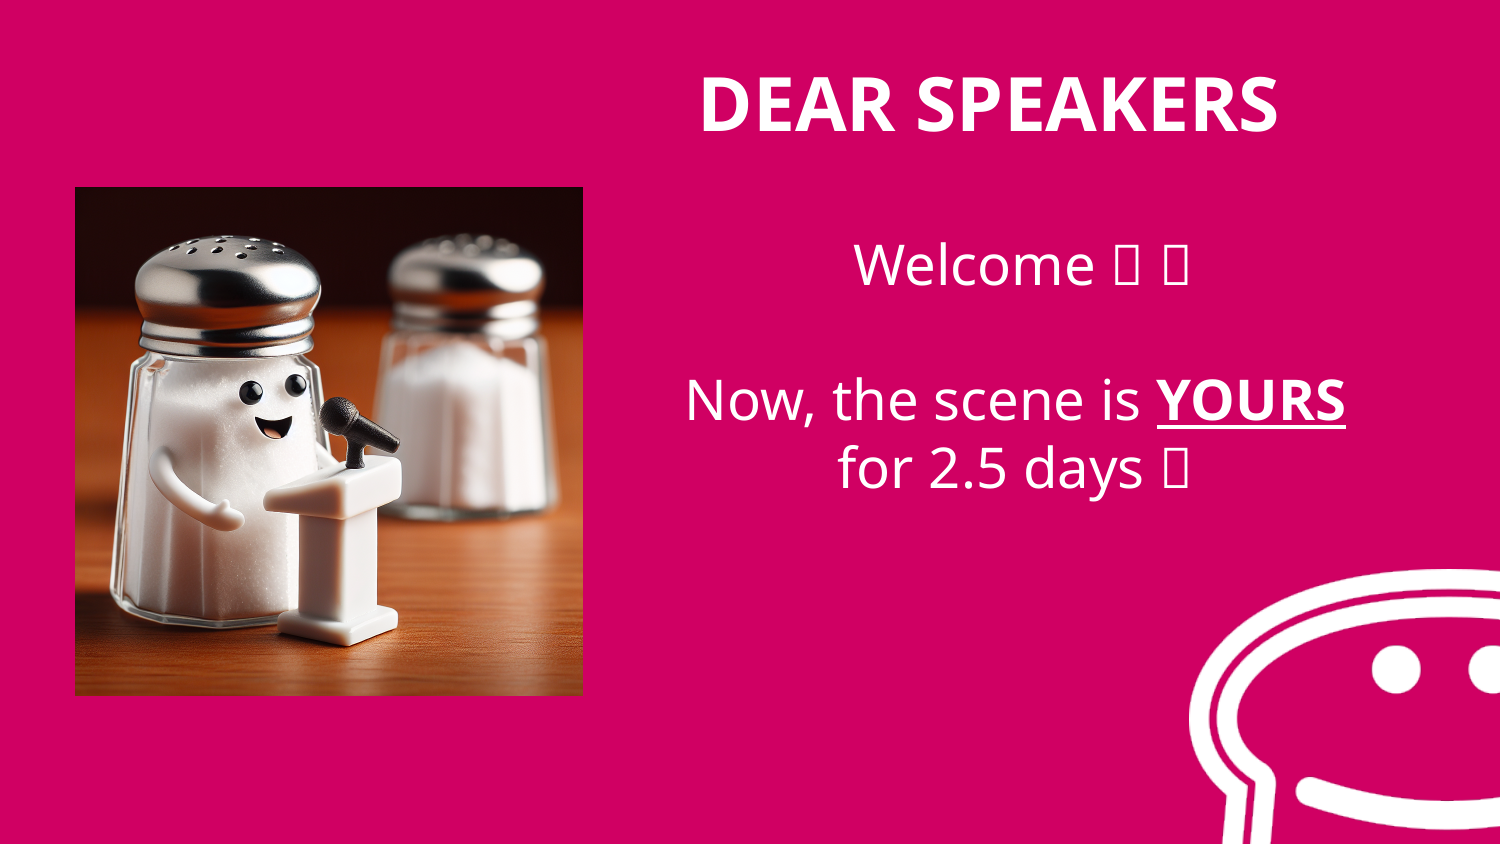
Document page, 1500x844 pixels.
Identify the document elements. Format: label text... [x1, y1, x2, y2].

picture [75, 187, 583, 696]
text_box DEAR SPEAKERS [478, 41, 1500, 162]
picture [1189, 569, 1500, 844]
text_box Welcome 🙏 🥰 Now, the scene is YOURS for 2.5 days 🚀 [557, 214, 1488, 804]
